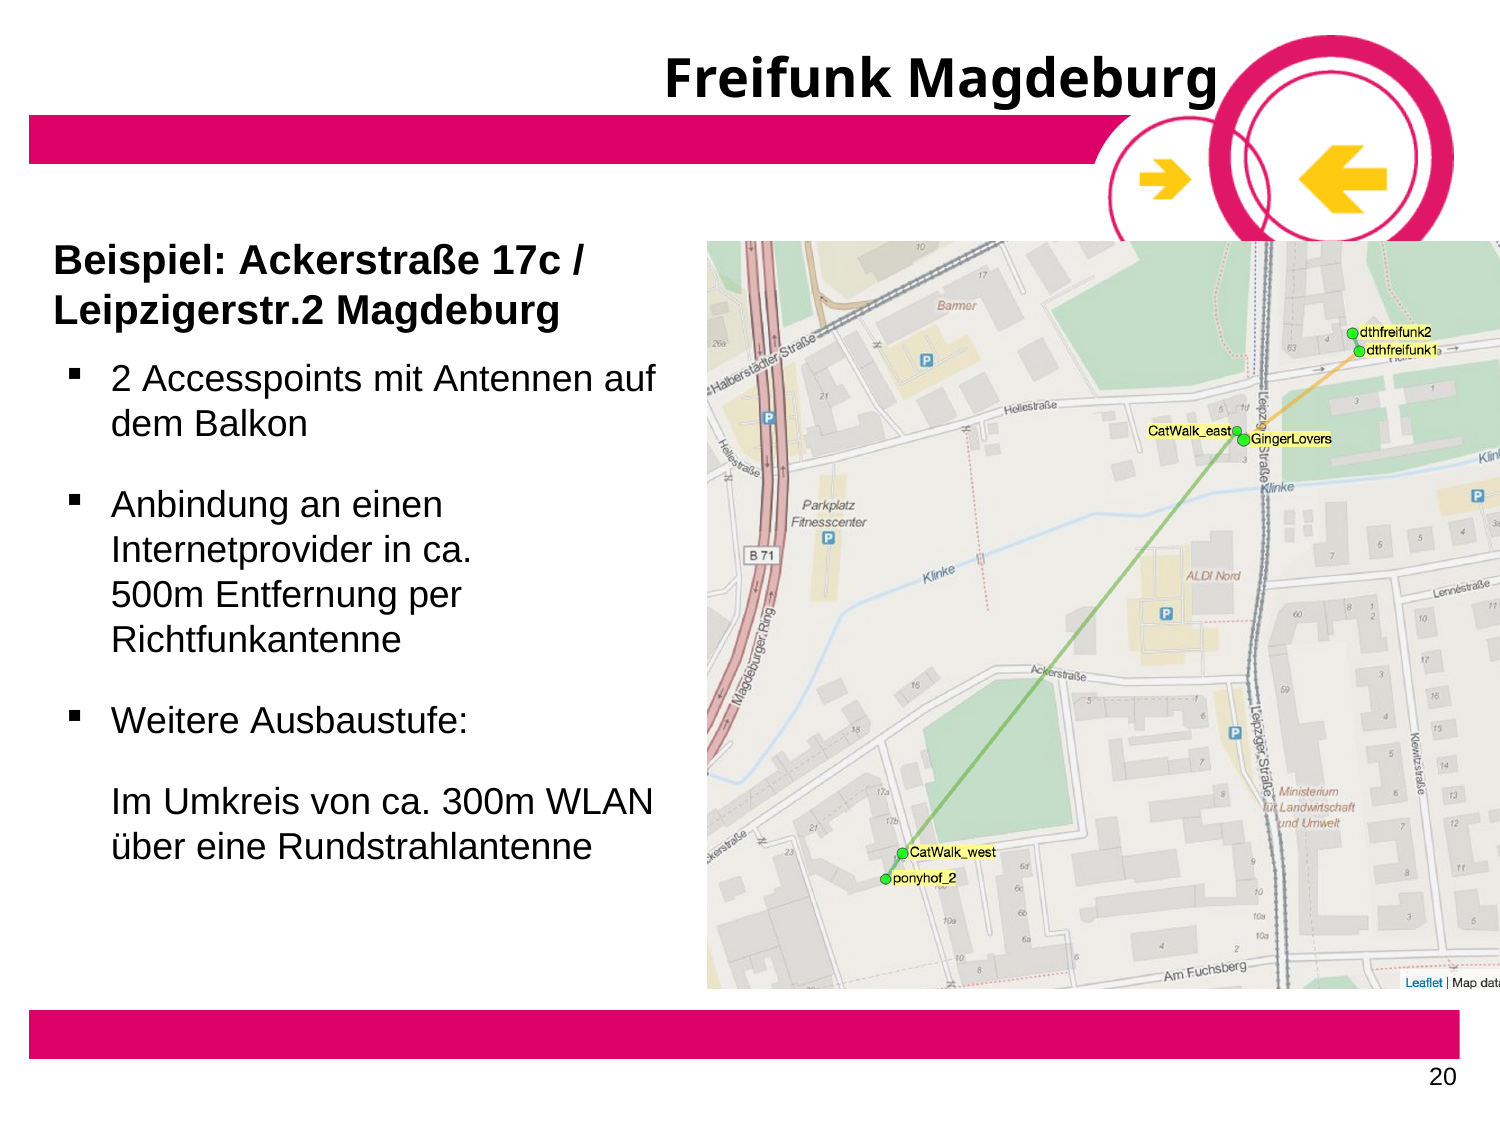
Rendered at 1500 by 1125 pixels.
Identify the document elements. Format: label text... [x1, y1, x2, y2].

text_box Beispiel: Ackerstraße 17c / Leipzigerstr.2 Magdeburg [53, 233, 1046, 338]
picture [707, 35, 1500, 989]
text_box 2 Accesspoints mit Antennen auf dem Balkon Anbindung an einen Internetprovider in ca. 500m Entfernung per Richtfunkantenne Weitere Ausbaustufe: Im Umkreis von ca. 300m WLAN über eine Rundstrahlantenne [36, 354, 707, 992]
picture [1107, 73, 1114, 91]
